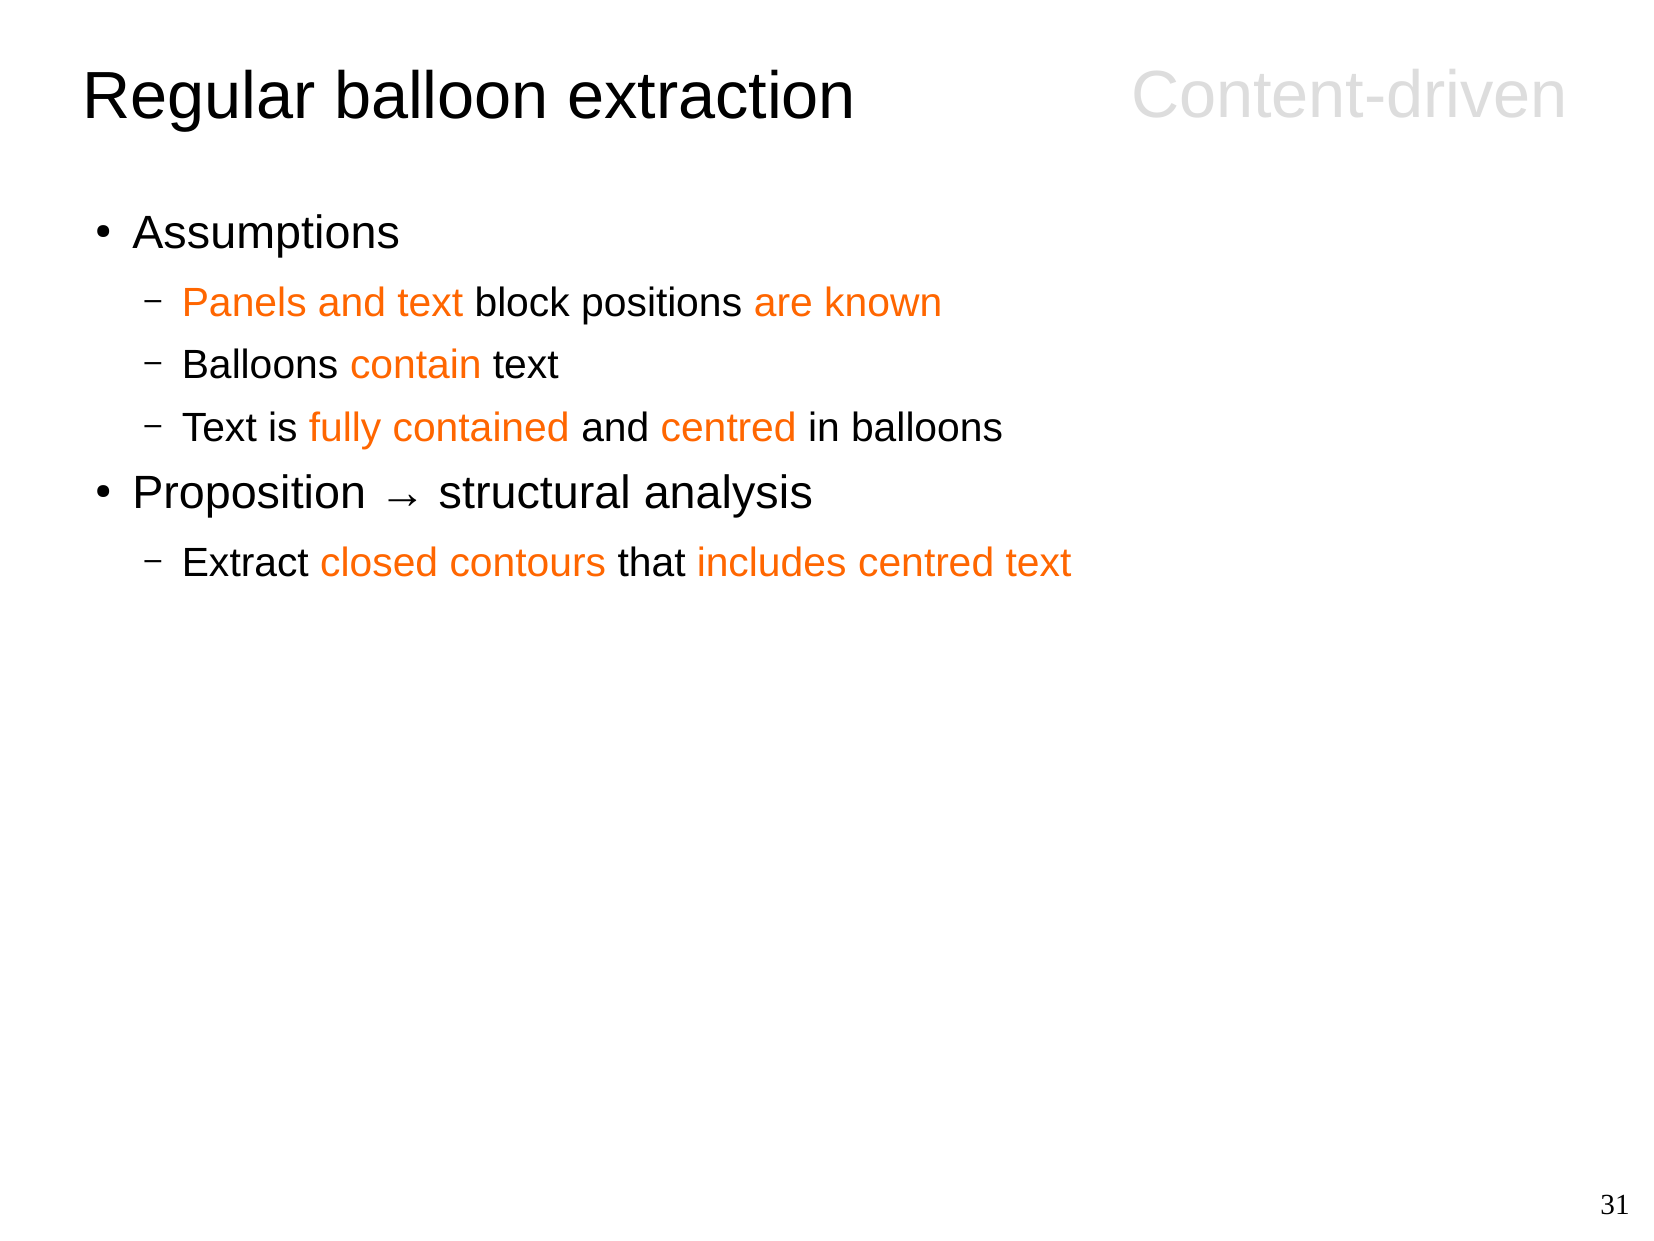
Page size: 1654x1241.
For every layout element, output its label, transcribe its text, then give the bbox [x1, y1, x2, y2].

title Regular balloon extraction [82, 49, 1571, 142]
list Assumptions Panels and text block positions are known Balloons contain text Text is fully contained and centred in balloons Proposition → structural analysis Extract closed contours that includes centred text [82, 206, 1571, 587]
